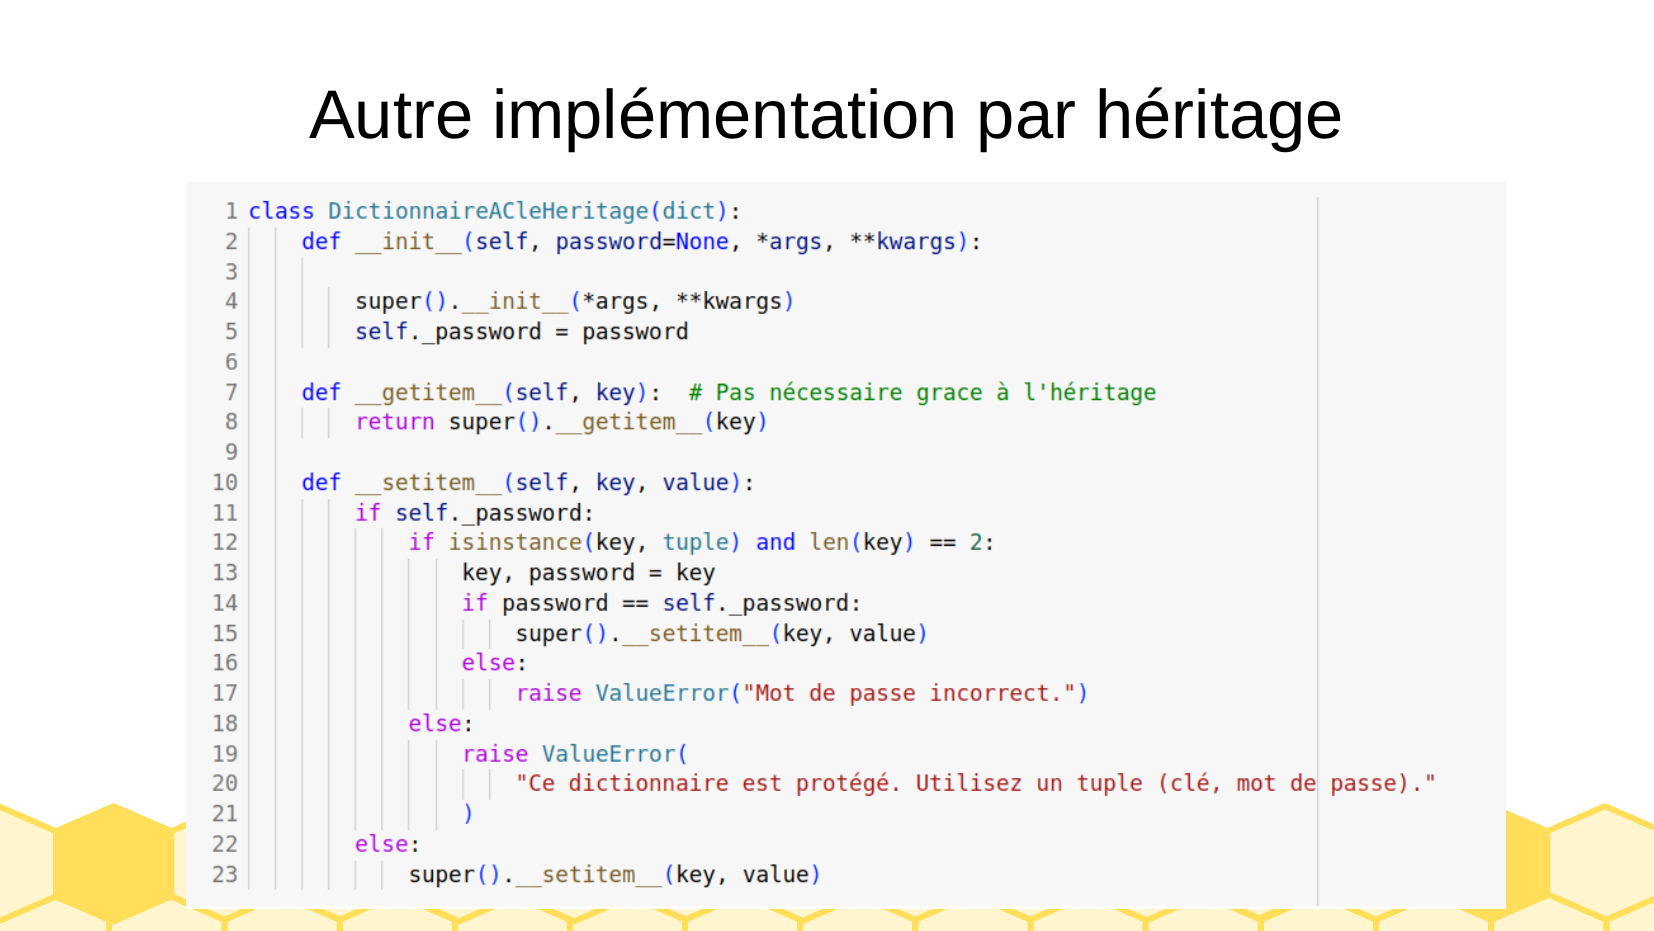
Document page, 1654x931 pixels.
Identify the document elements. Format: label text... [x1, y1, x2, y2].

picture [186, 177, 1506, 909]
title Autre implémentation par héritage [82, 37, 1571, 193]
